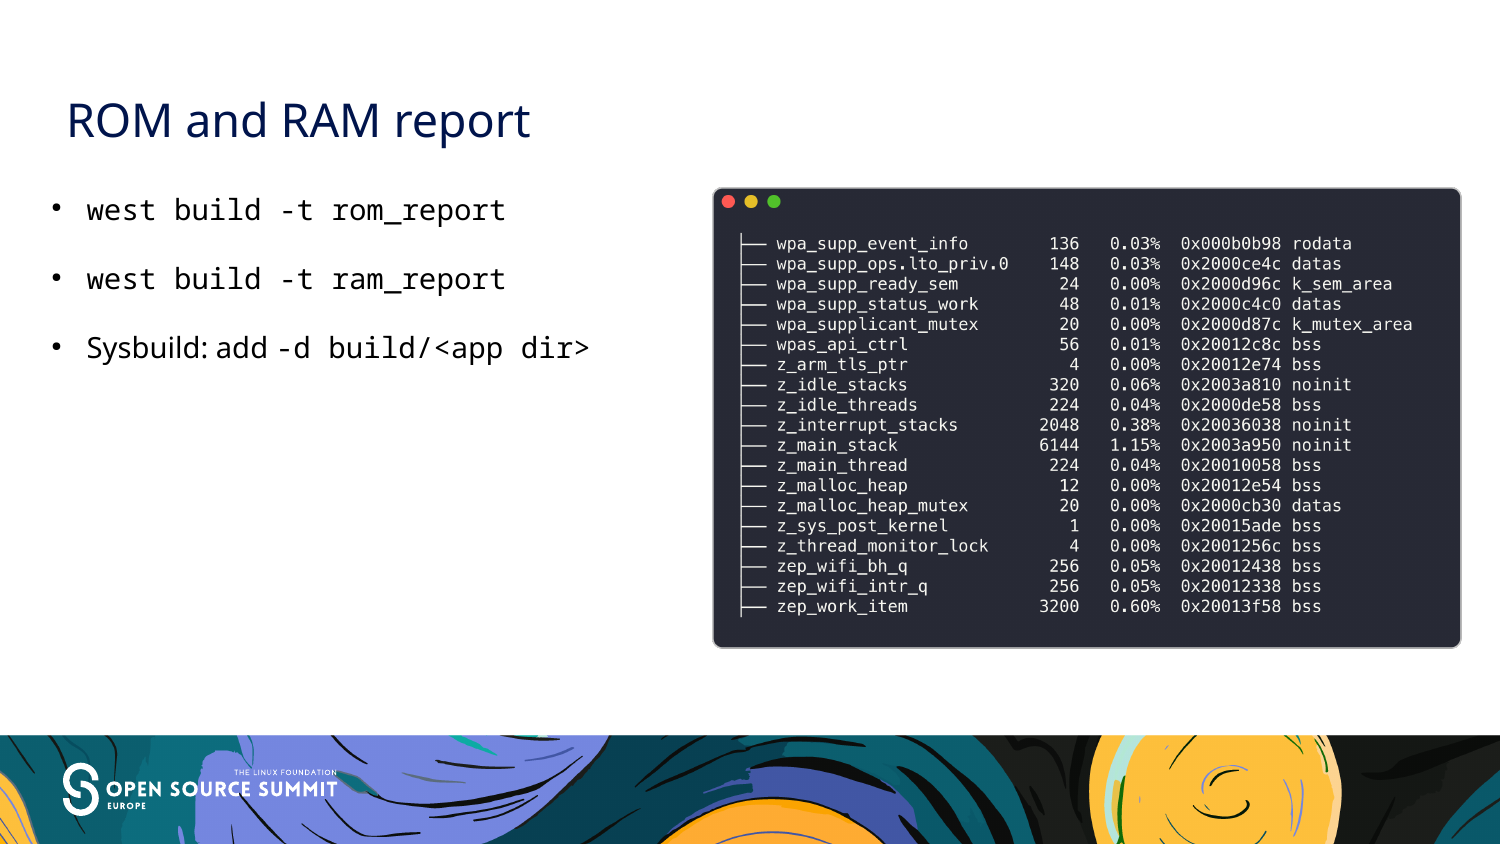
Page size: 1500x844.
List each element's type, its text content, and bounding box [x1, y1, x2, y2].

title ROM and RAM report [51, 72, 1449, 167]
list west build -t rom_report west build -t ram_report Sysbuild: add -d build/<app dir> [51, 189, 751, 713]
picture [0, 0, 1500, 844]
